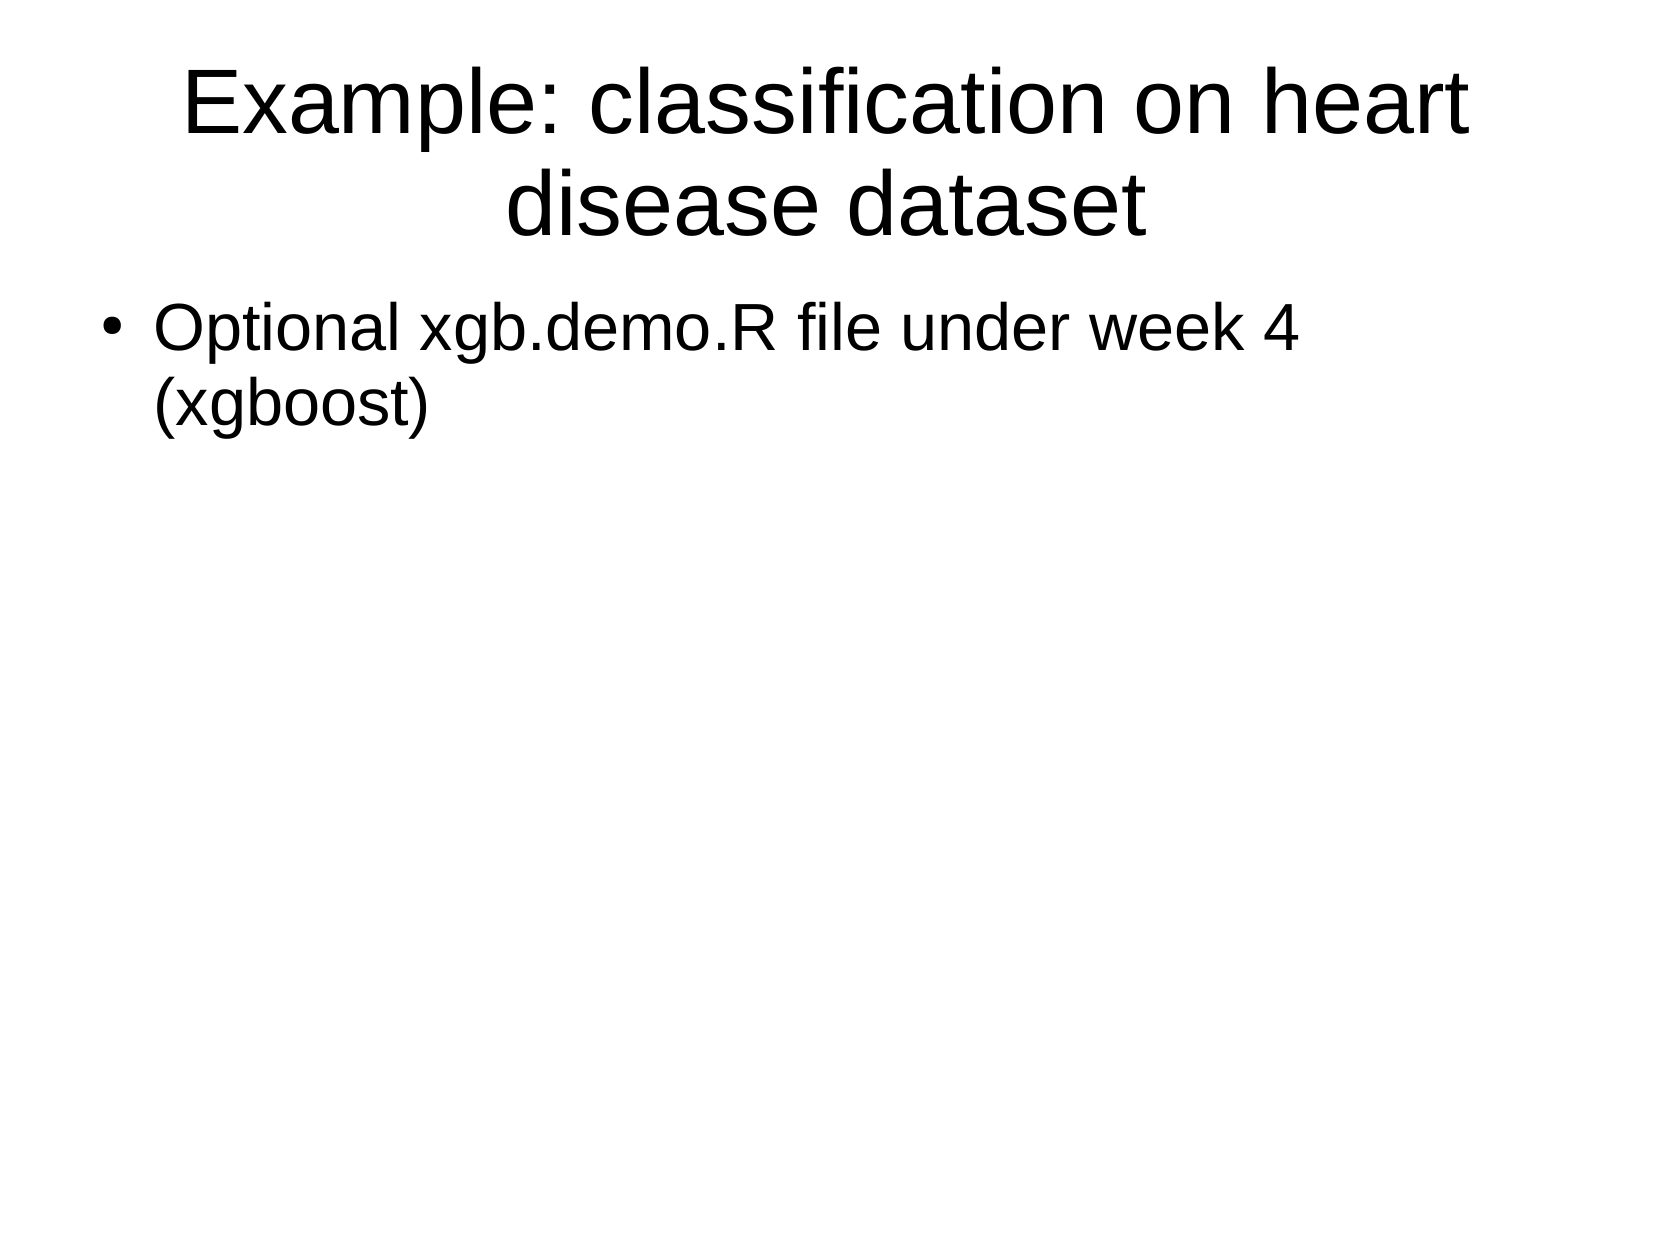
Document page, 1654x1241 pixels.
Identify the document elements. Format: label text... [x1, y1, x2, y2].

list Optional xgb.demo.R file under week 4 (xgboost) [82, 290, 1571, 1010]
title Example: classification on heart disease dataset [82, 49, 1571, 257]
